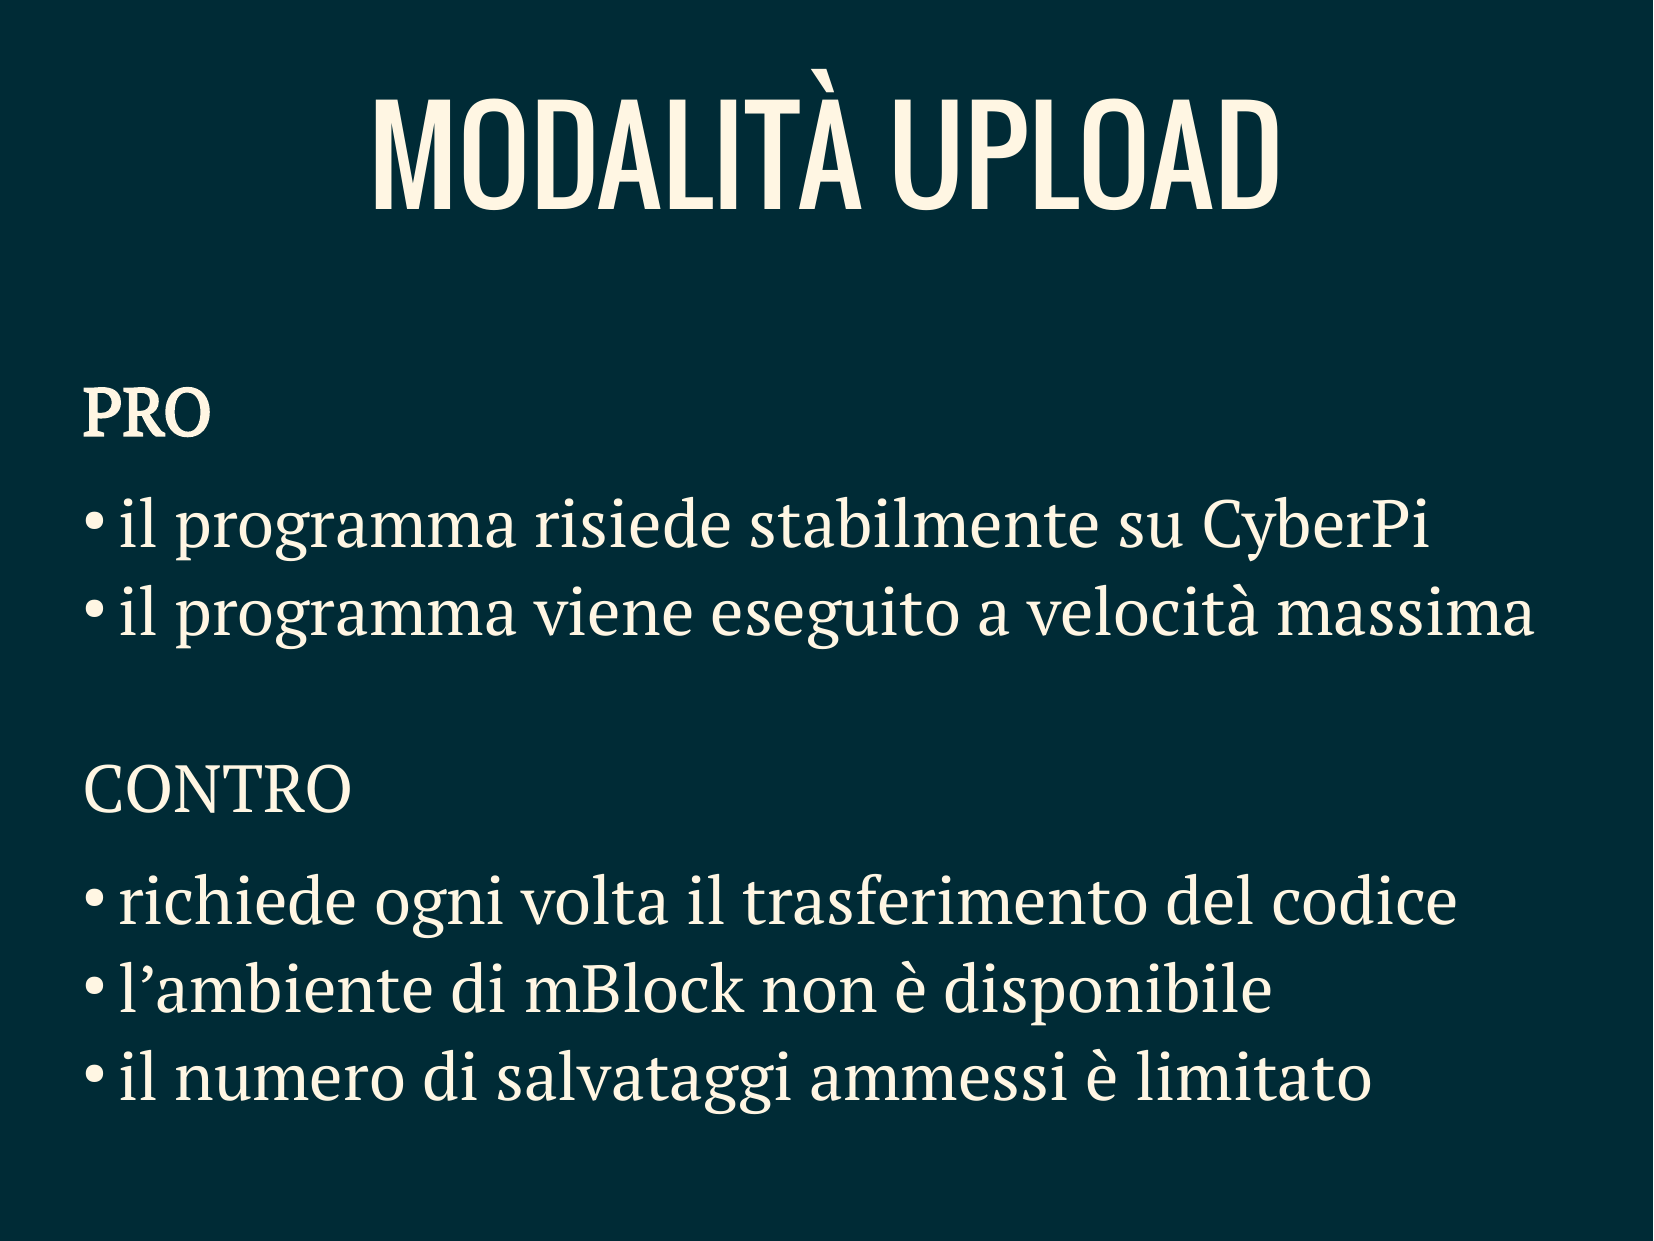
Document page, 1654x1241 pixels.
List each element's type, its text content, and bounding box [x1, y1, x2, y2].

title Modalità Upload [82, 49, 1571, 257]
text_box PRO il programma risiede stabilmente su CyberPi il programma viene eseguito a velocità massima CONTRO richiede ogni volta il trasferimento del codice l’ambiente di mBlock non è disponibile il numero di salvataggi ammessi è limitato [82, 366, 1571, 1193]
